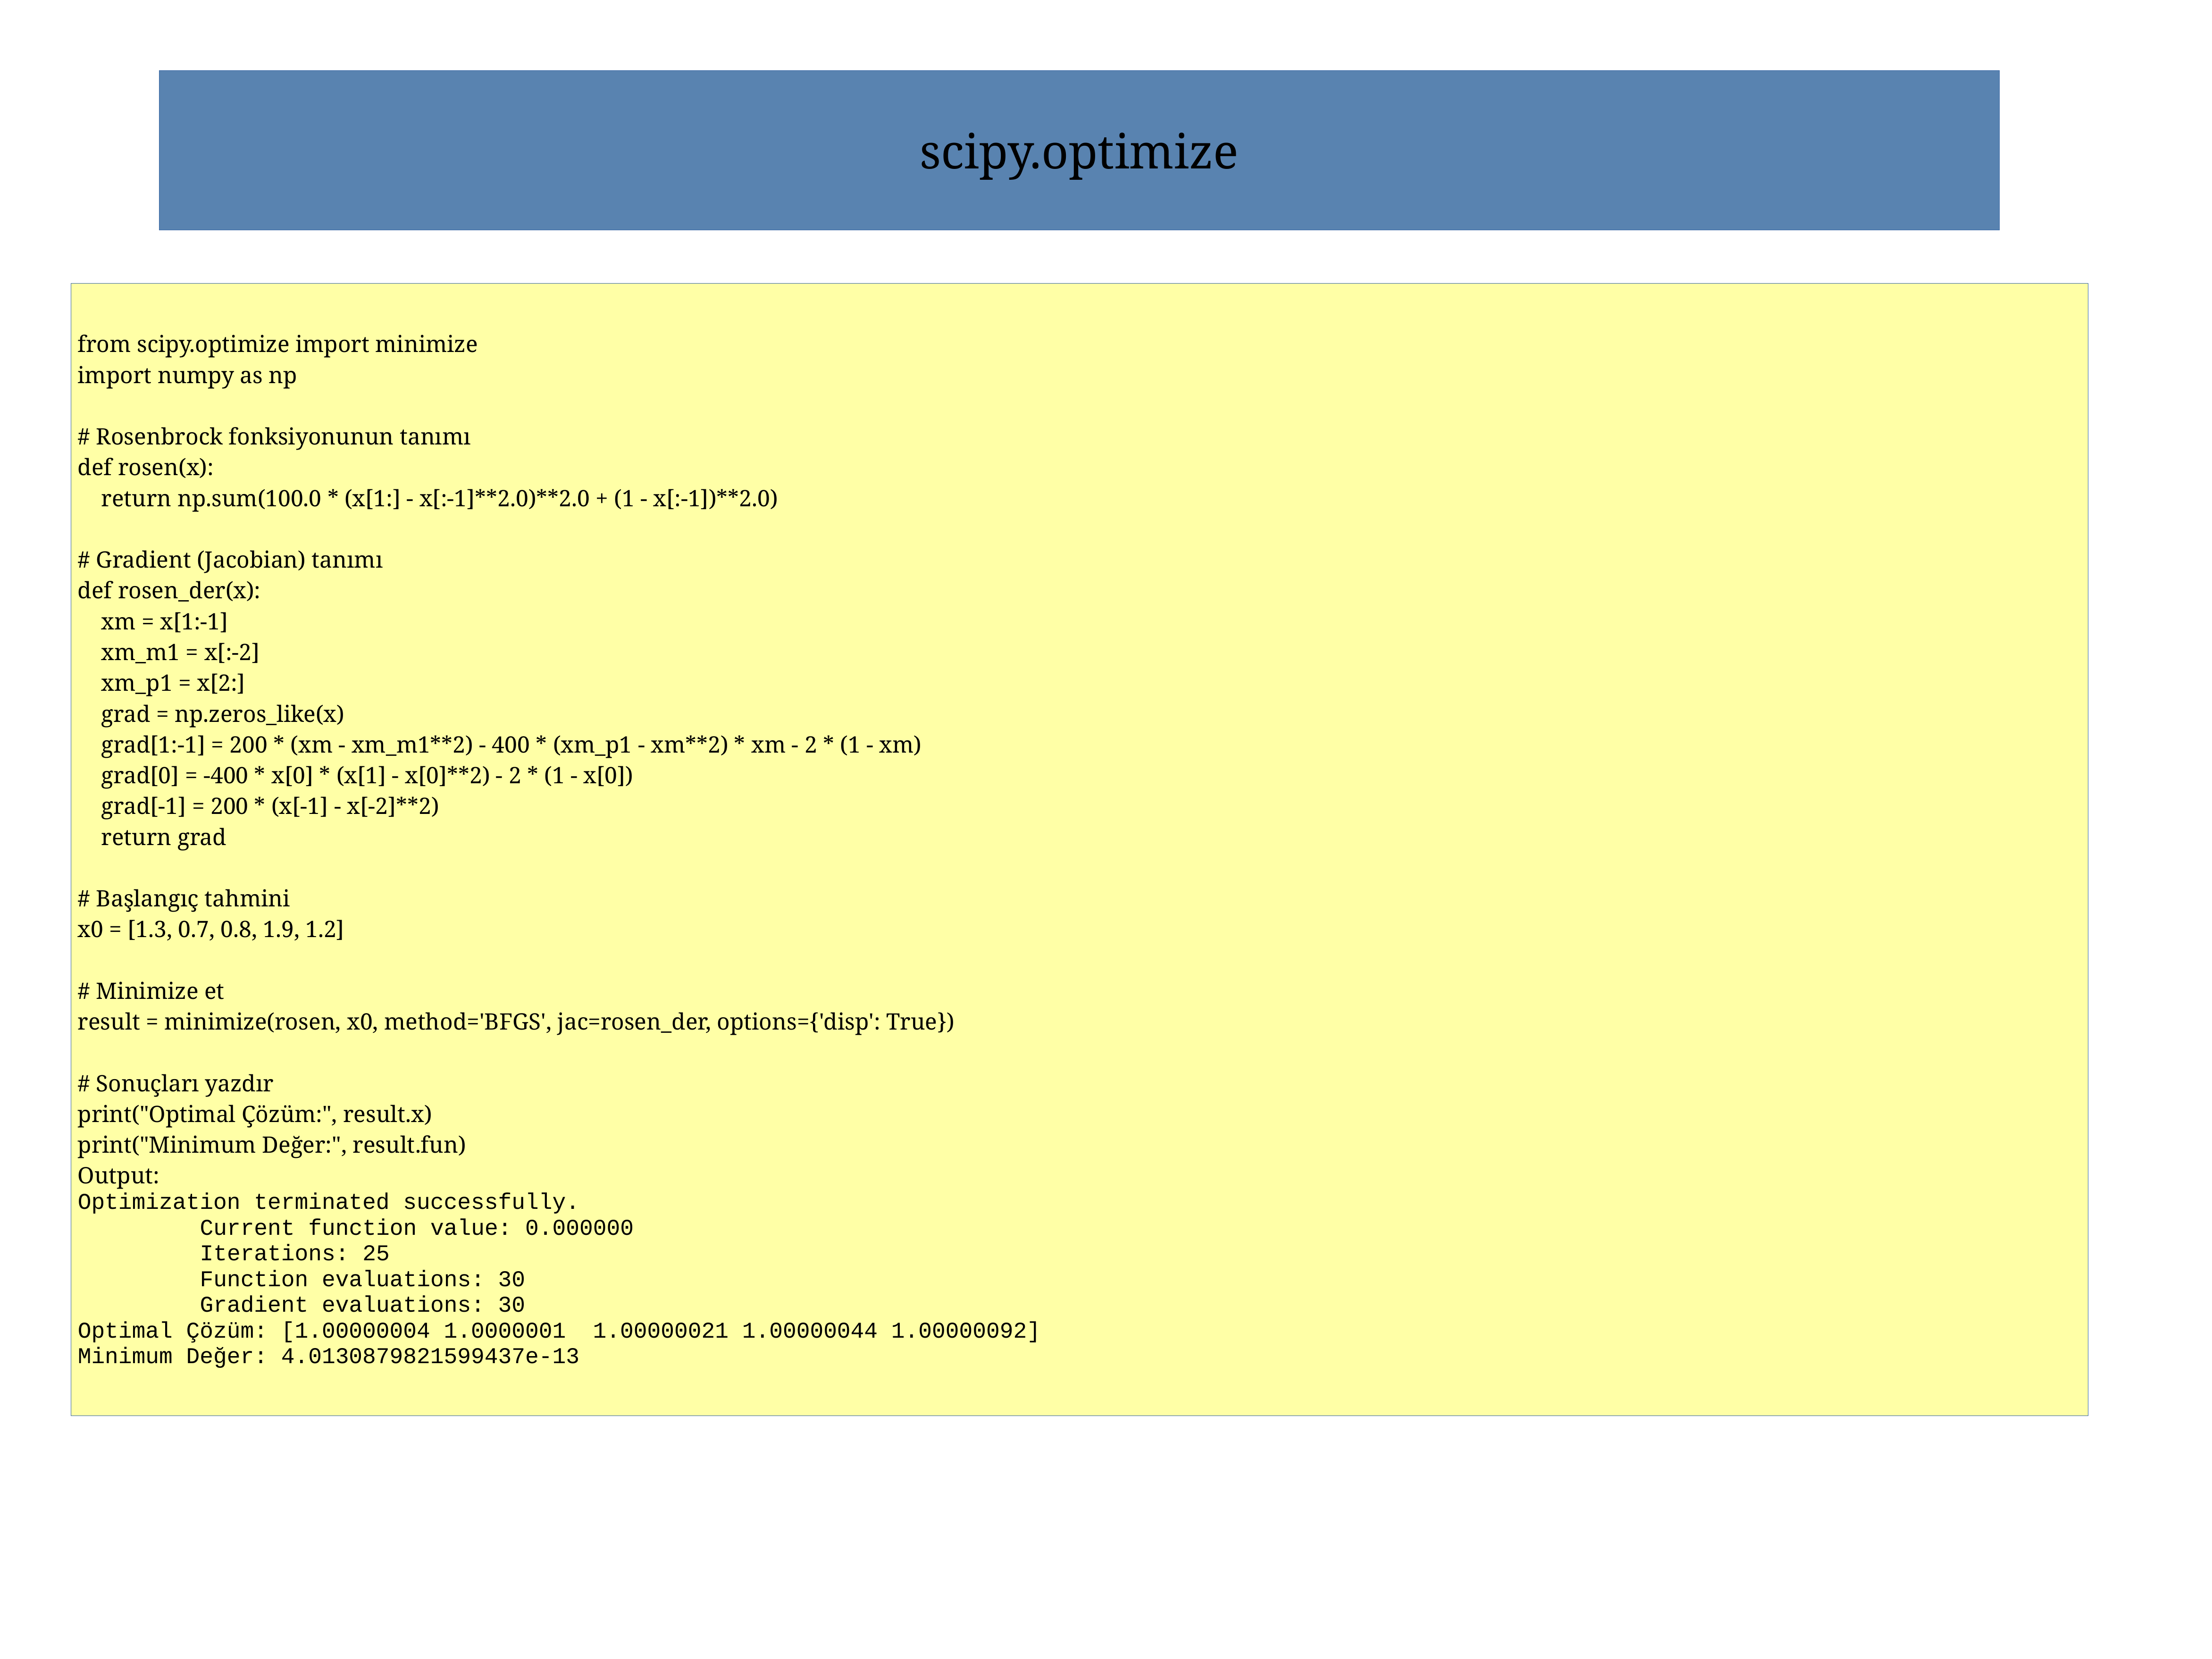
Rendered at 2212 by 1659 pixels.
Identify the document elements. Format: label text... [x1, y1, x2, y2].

text_box scipy.optimize [159, 70, 2000, 230]
text_box from scipy.optimize import minimize import numpy as np # Rosenbrock fonksiyonunun tanımı def rosen(x): return np.sum(100.0 * (x[1:] - x[:-1]**2.0)**2.0 + (1 - x[:-1])**2.0) # Gradient (Jacobian) tanımı def rosen_der(x): xm = x[1:-1] xm_m1 = x[:-2] xm_p1 = x[2:] grad = np.zeros_like(x) grad[1:-1] = 200 * (xm - xm_m1**2) - 400 * (xm_p1 - xm**2) * xm - 2 * (1 - xm) grad[0] = -400 * x[0] * (x[1] - x[0]**2) - 2 * (1 - x[0]) grad[-1] = 200 * (x[-1] - x[-2]**2) return grad # Başlangıç tahmini x0 = [1.3, 0.7, 0.8, 1.9, 1.2] # Minimize et result = minimize(rosen, x0, method='BFGS', jac=rosen_der, options={'disp': True}) # Sonuçları yazdır print("Optimal Çözüm:", result.x) print("Minimum Değer:", result.fun) Output: Optimization terminated successfully. Current function value: 0.000000 Iterations: 25 Function evaluations: 30 Gradient evaluations: 30 Optimal Çözüm: [1.00000004 1.0000001 1.00000021 1.00000044 1.00000092] Minimum Değer: 4.0130879821599437e-13 [71, 283, 2088, 1416]
